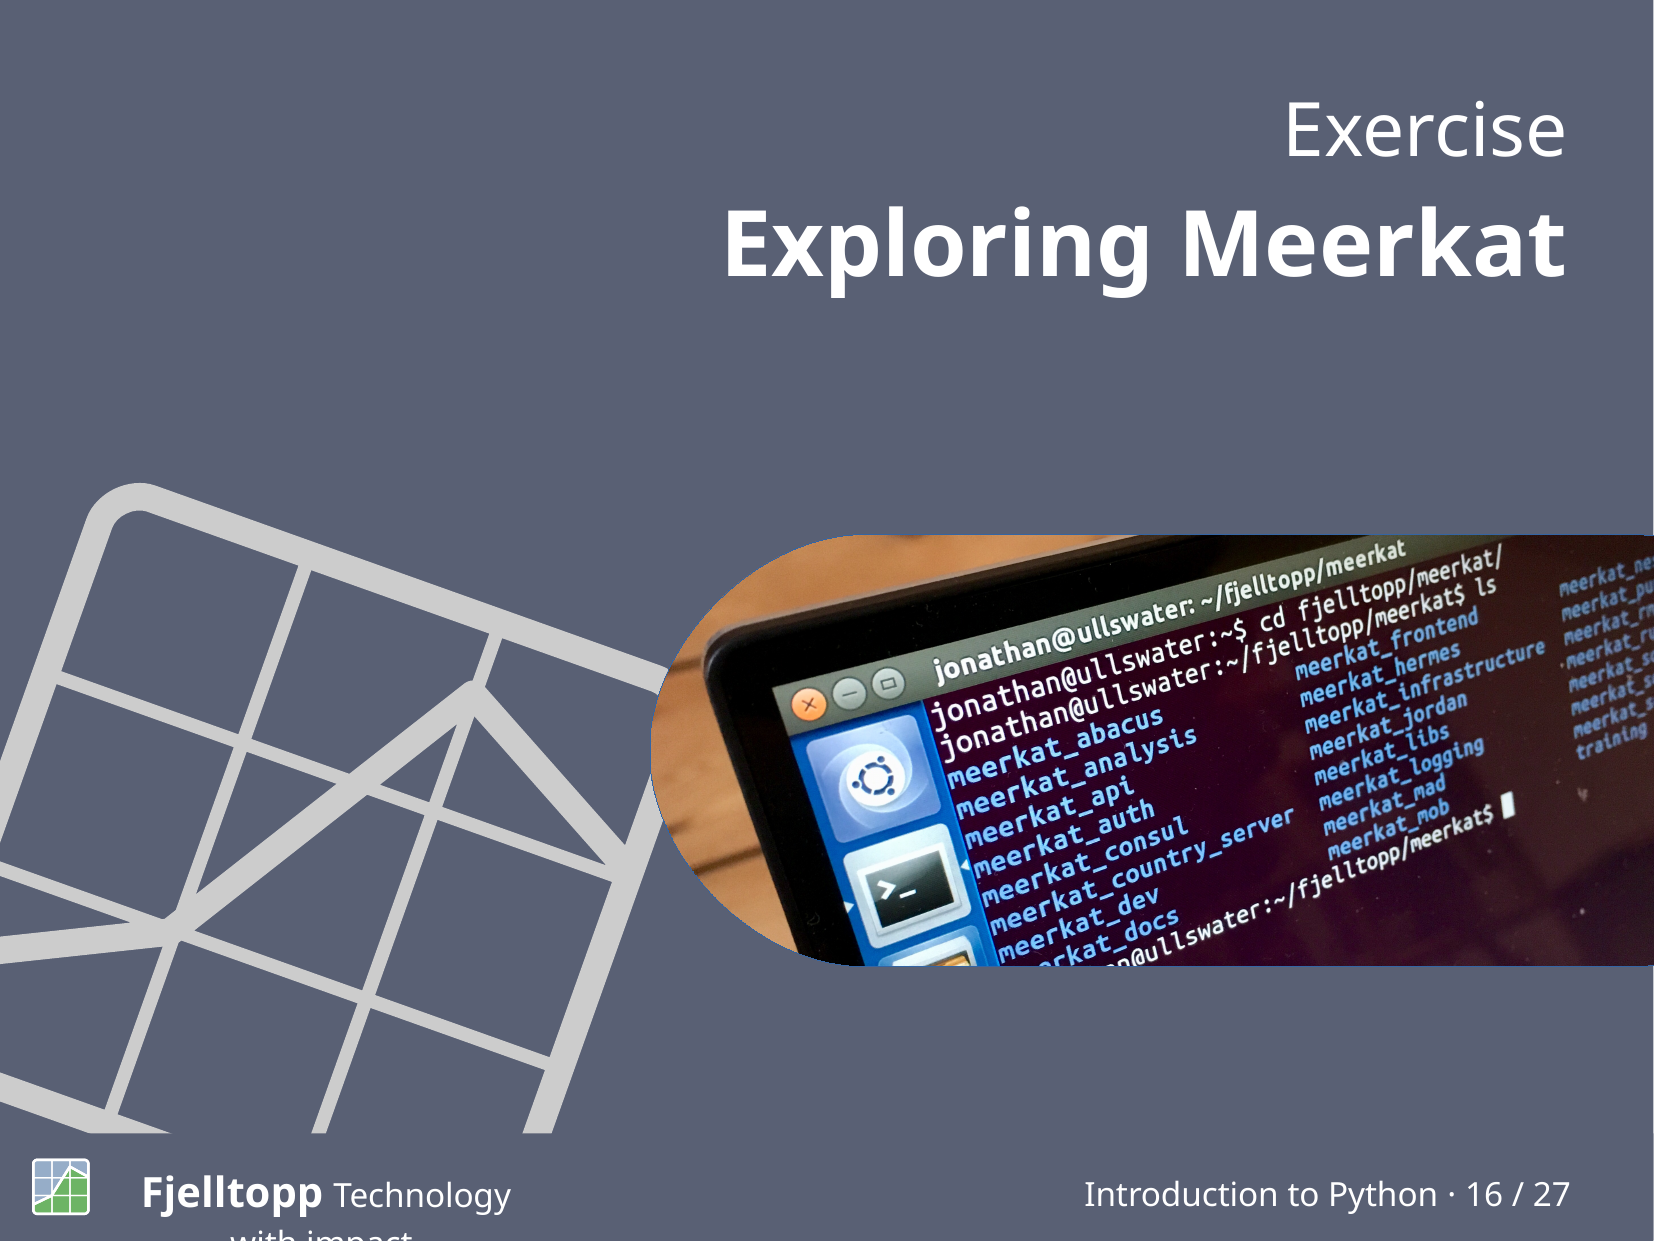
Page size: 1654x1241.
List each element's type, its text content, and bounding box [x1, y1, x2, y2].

title Exercise Exploring Meerkat [292, 90, 1568, 415]
text_box [0, 482, 1654, 1241]
text_box · <number> / 27 [699, 1171, 1571, 1214]
text_box Fjelltopp Technology with impact. [89, 1155, 563, 1224]
